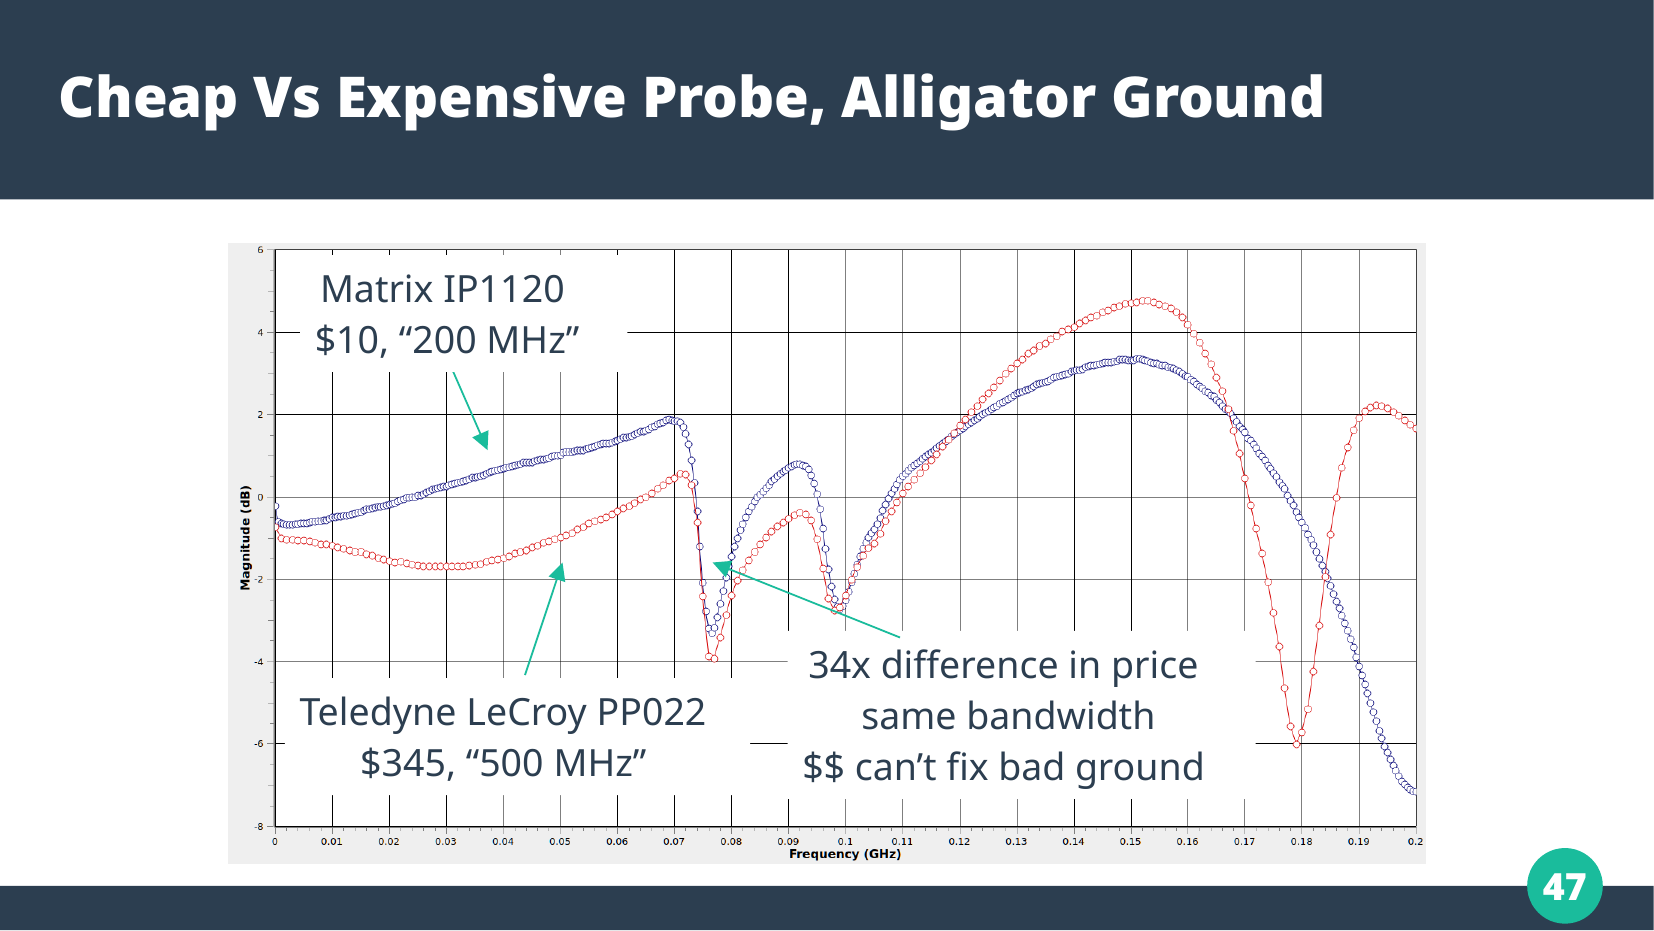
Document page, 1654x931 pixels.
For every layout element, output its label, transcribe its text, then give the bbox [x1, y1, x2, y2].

picture [228, 243, 1426, 864]
text_box 34x difference in price same bandwidth $$ can’t fix bad ground [787, 642, 1256, 788]
title Cheap Vs Expensive Probe, Alligator Ground [59, 37, 1595, 155]
text_box Matrix IP1120 $10, “200 MHz” [300, 262, 628, 365]
text_box Teledyne LeCroy PP022 $345, “500 MHz” [284, 685, 751, 788]
